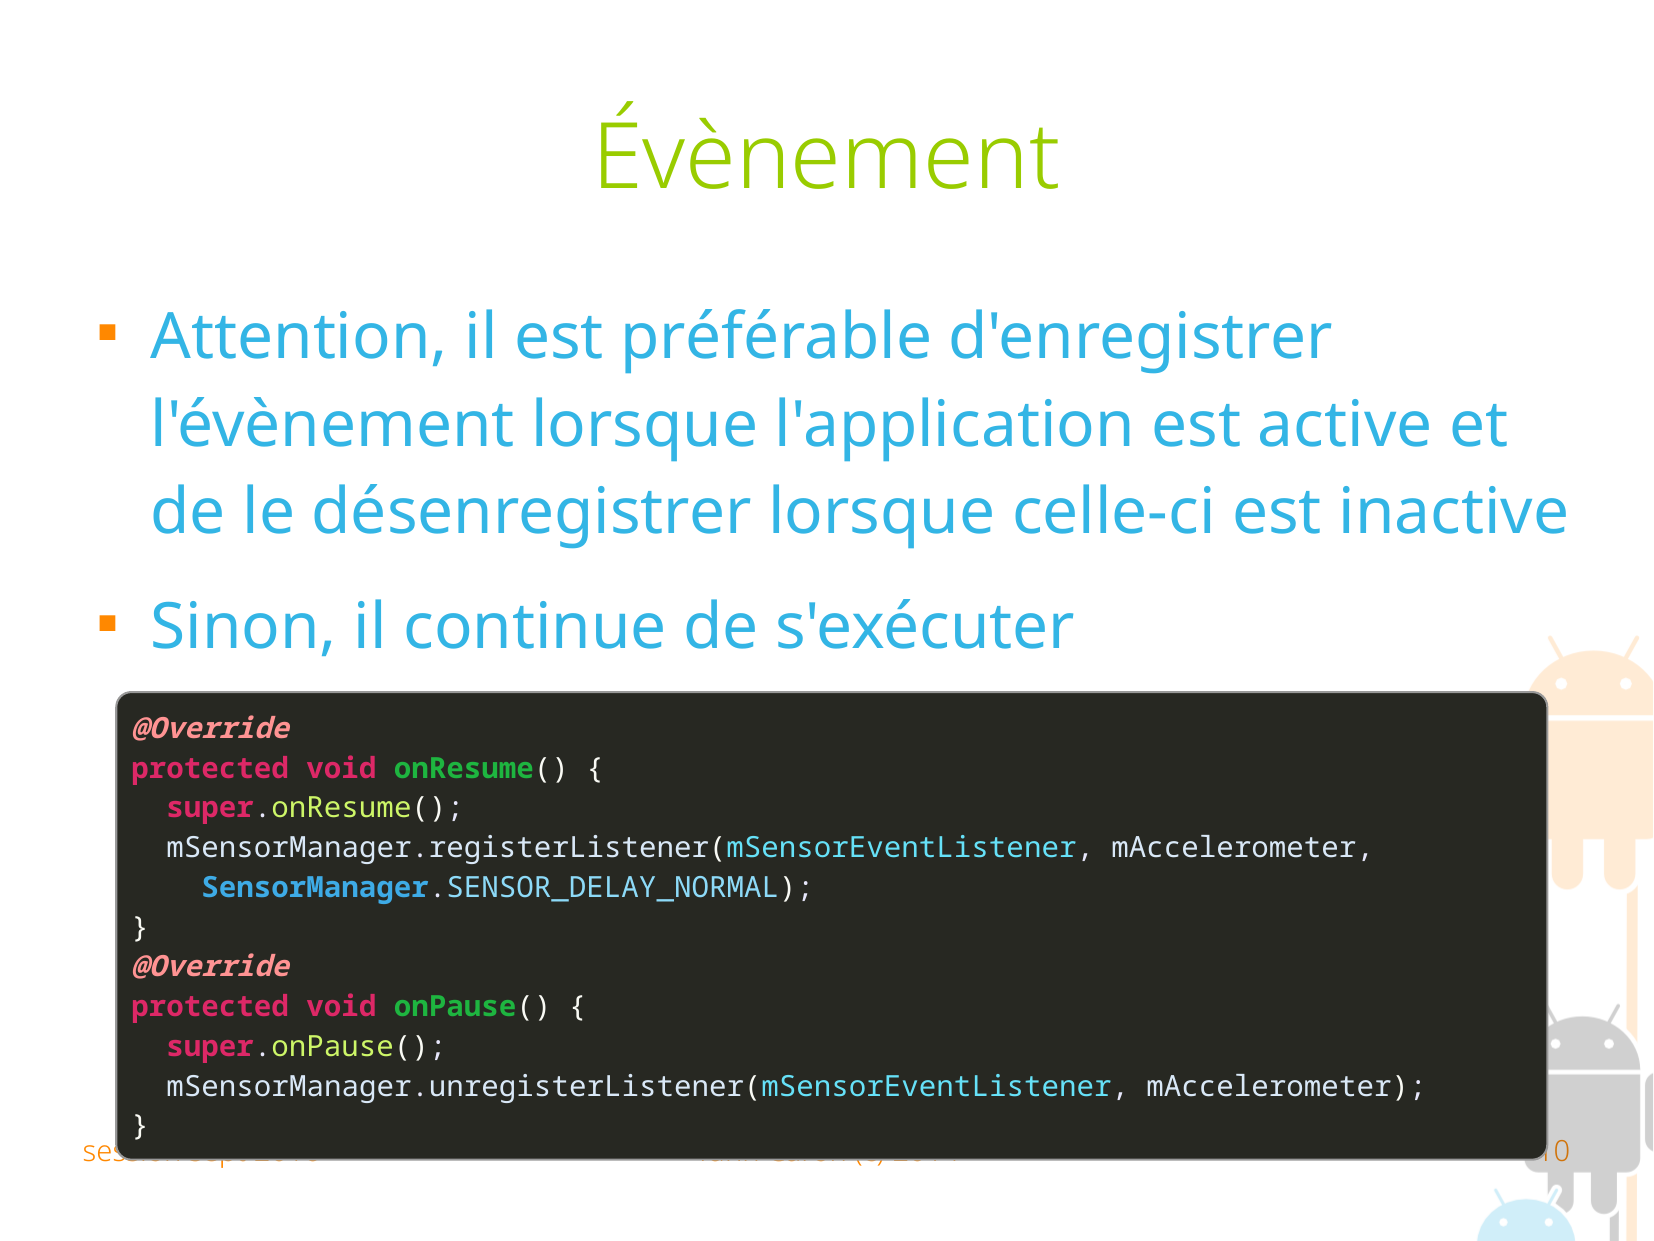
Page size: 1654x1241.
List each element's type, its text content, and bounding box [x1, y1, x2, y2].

list Attention, il est préférable d'enregistrer l'évènement lorsque l'application est active et de le désenregistrer lorsque celle-ci est inactive Sinon, il continue de s'exécuter [82, 290, 1571, 676]
text_box @Override protected void onResume() { super.onResume(); mSensorManager.registerListener(mSensorEventListener, mAccelerometer, SensorManager.SENSOR_DELAY_NORMAL); } @Override protected void onPause() { super.onPause(); mSensorManager.unregisterListener(mSensorEventListener, mAccelerometer); } [116, 692, 1548, 1100]
picture [240, 423, 1654, 1241]
title Évènement [82, 49, 1571, 257]
